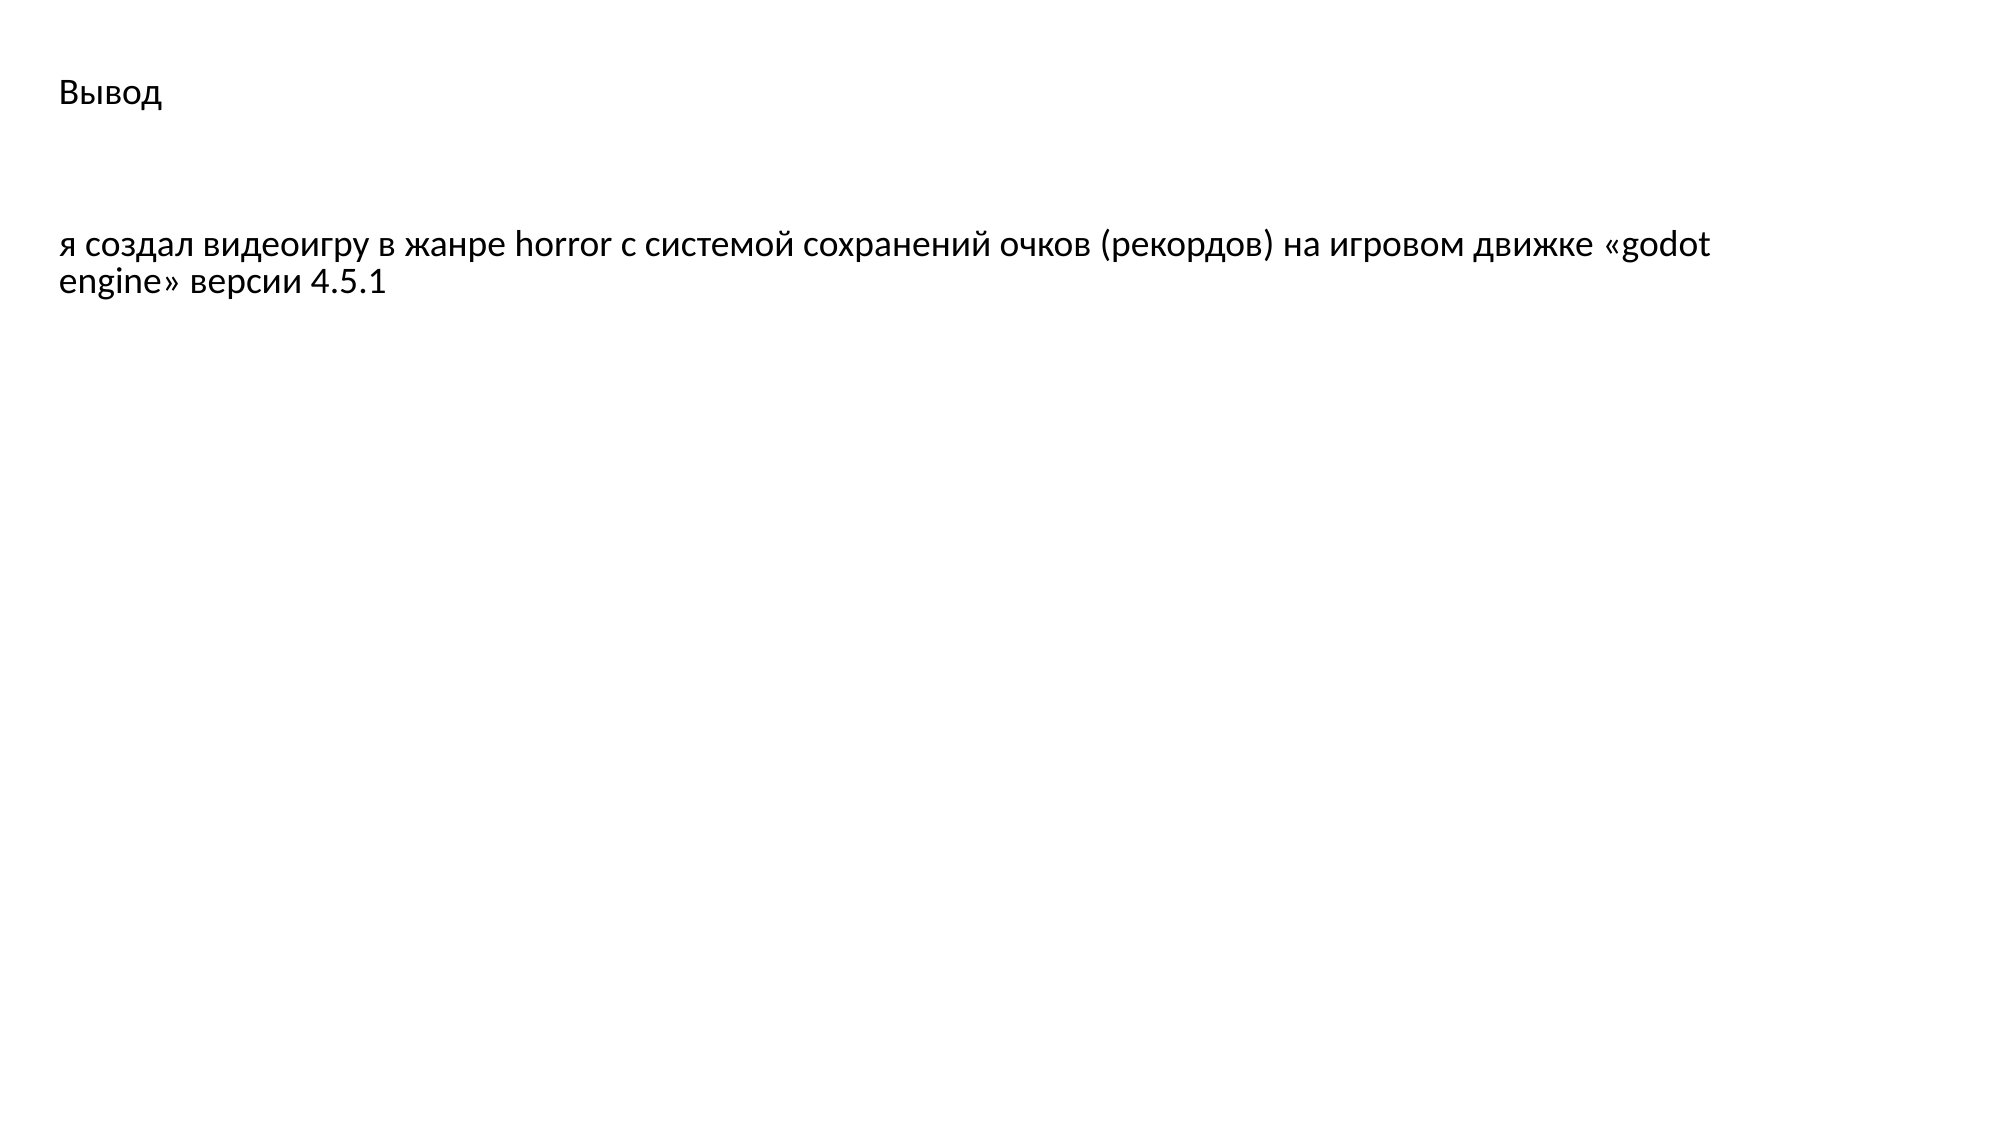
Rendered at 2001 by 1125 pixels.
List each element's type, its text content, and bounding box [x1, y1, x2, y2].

title Вывод я создал видеоигру в жанре horror с системой сохранений очков (рекордов) на игровом движке «godot engine» версии 4.5.1 [59, 4, 1784, 1093]
